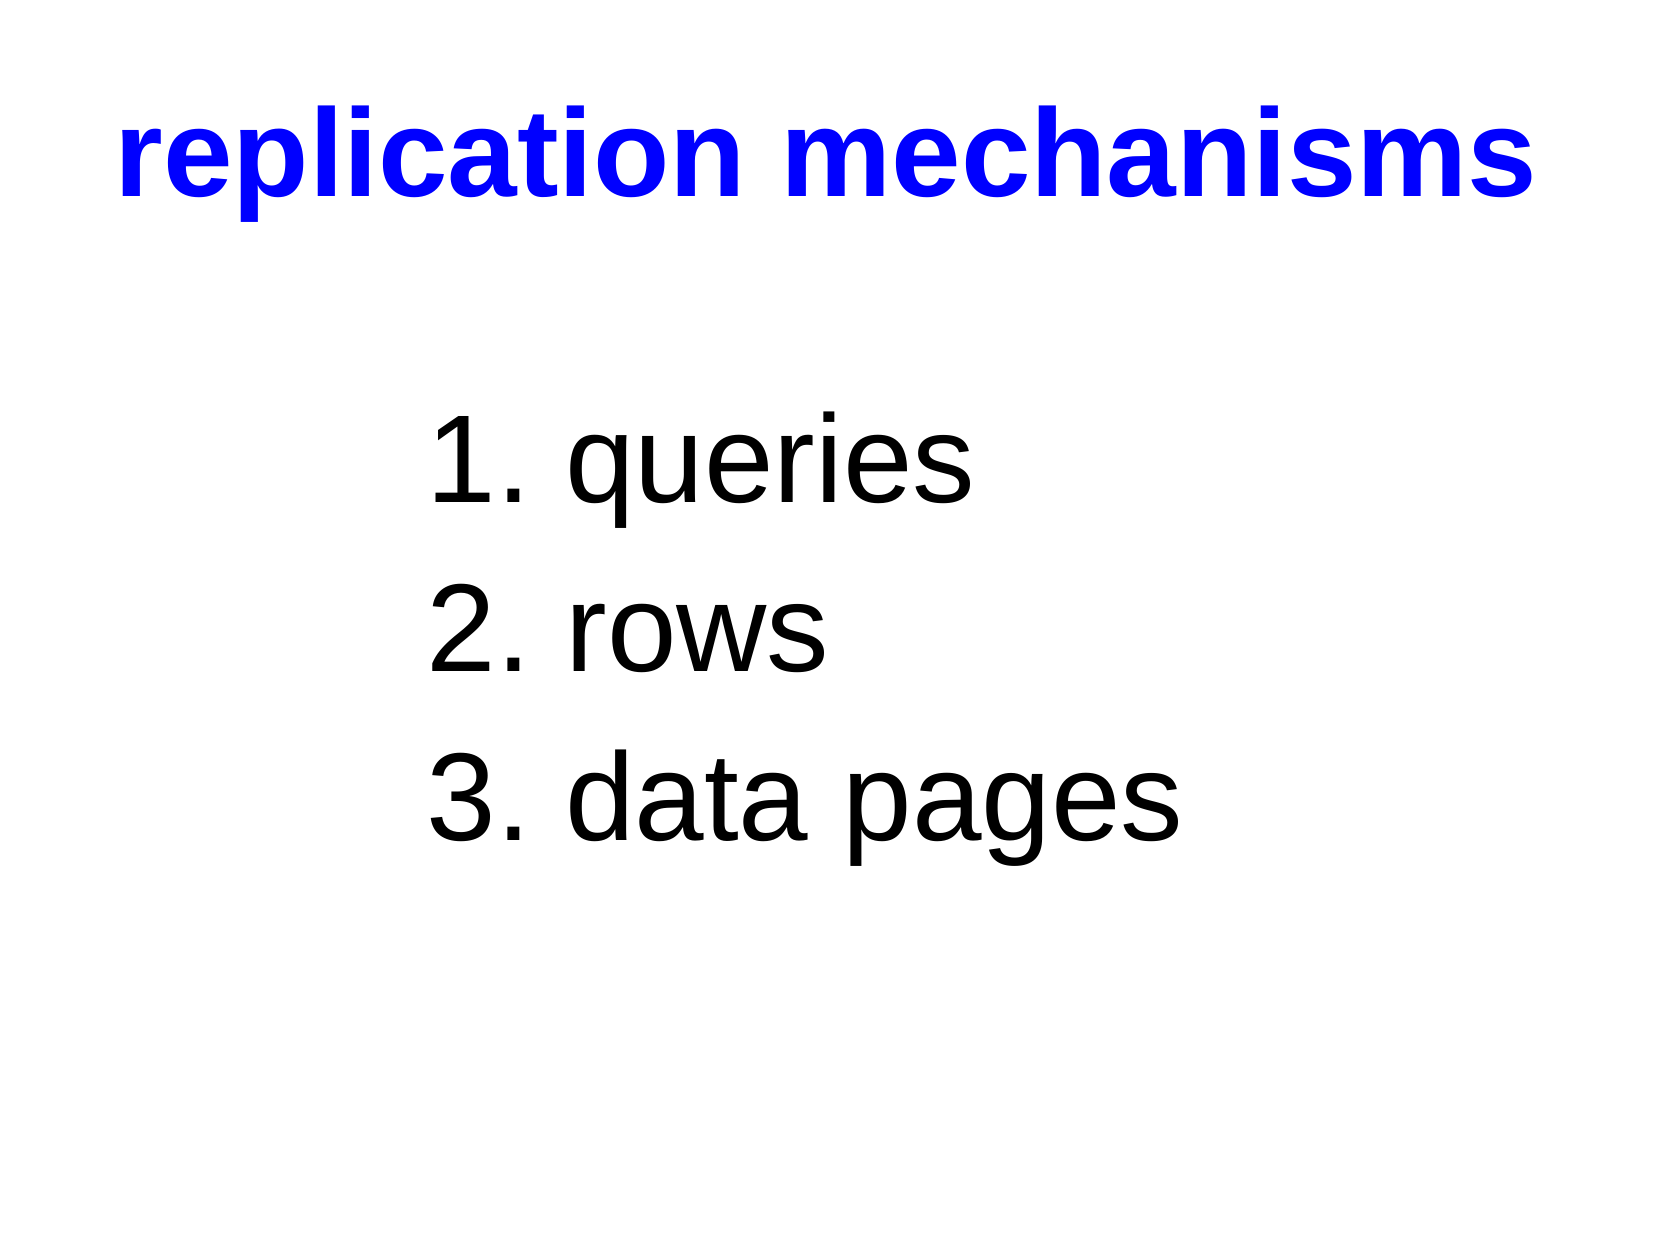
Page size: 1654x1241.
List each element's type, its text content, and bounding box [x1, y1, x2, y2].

title replication mechanisms [82, 49, 1571, 257]
list queries rows data pages [408, 388, 1443, 1094]
